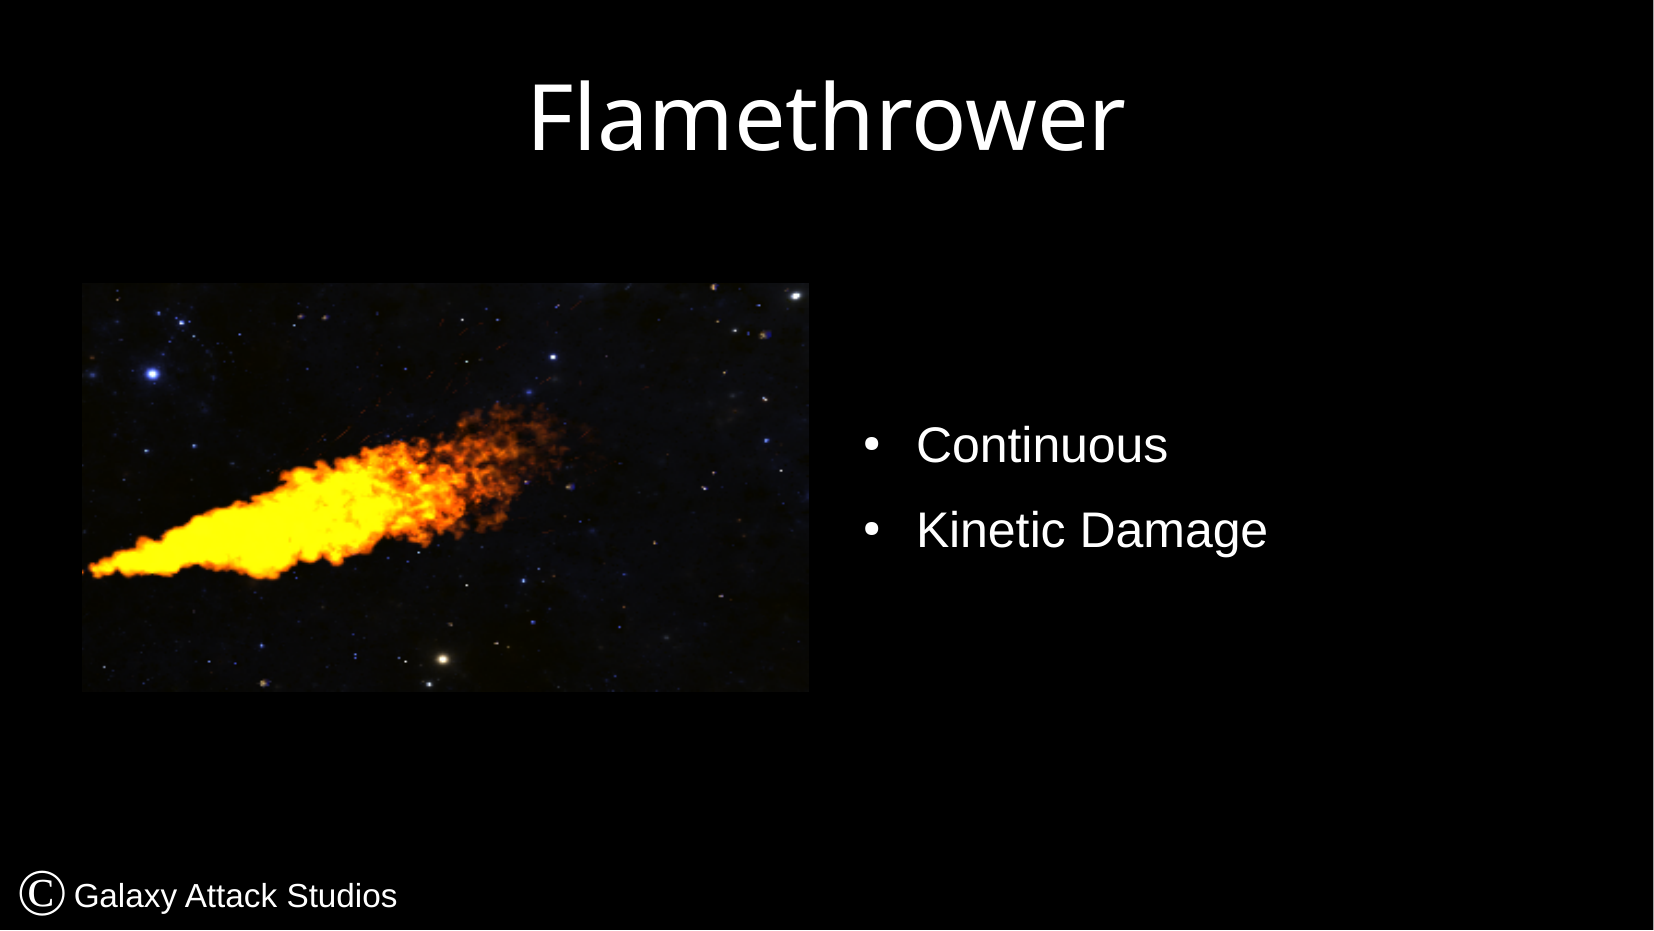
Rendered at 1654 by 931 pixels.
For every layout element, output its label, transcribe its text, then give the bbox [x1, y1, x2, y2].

picture [82, 283, 809, 692]
title Flamethrower [82, 37, 1571, 193]
list Continuous Kinetic Damage [845, 217, 1572, 758]
